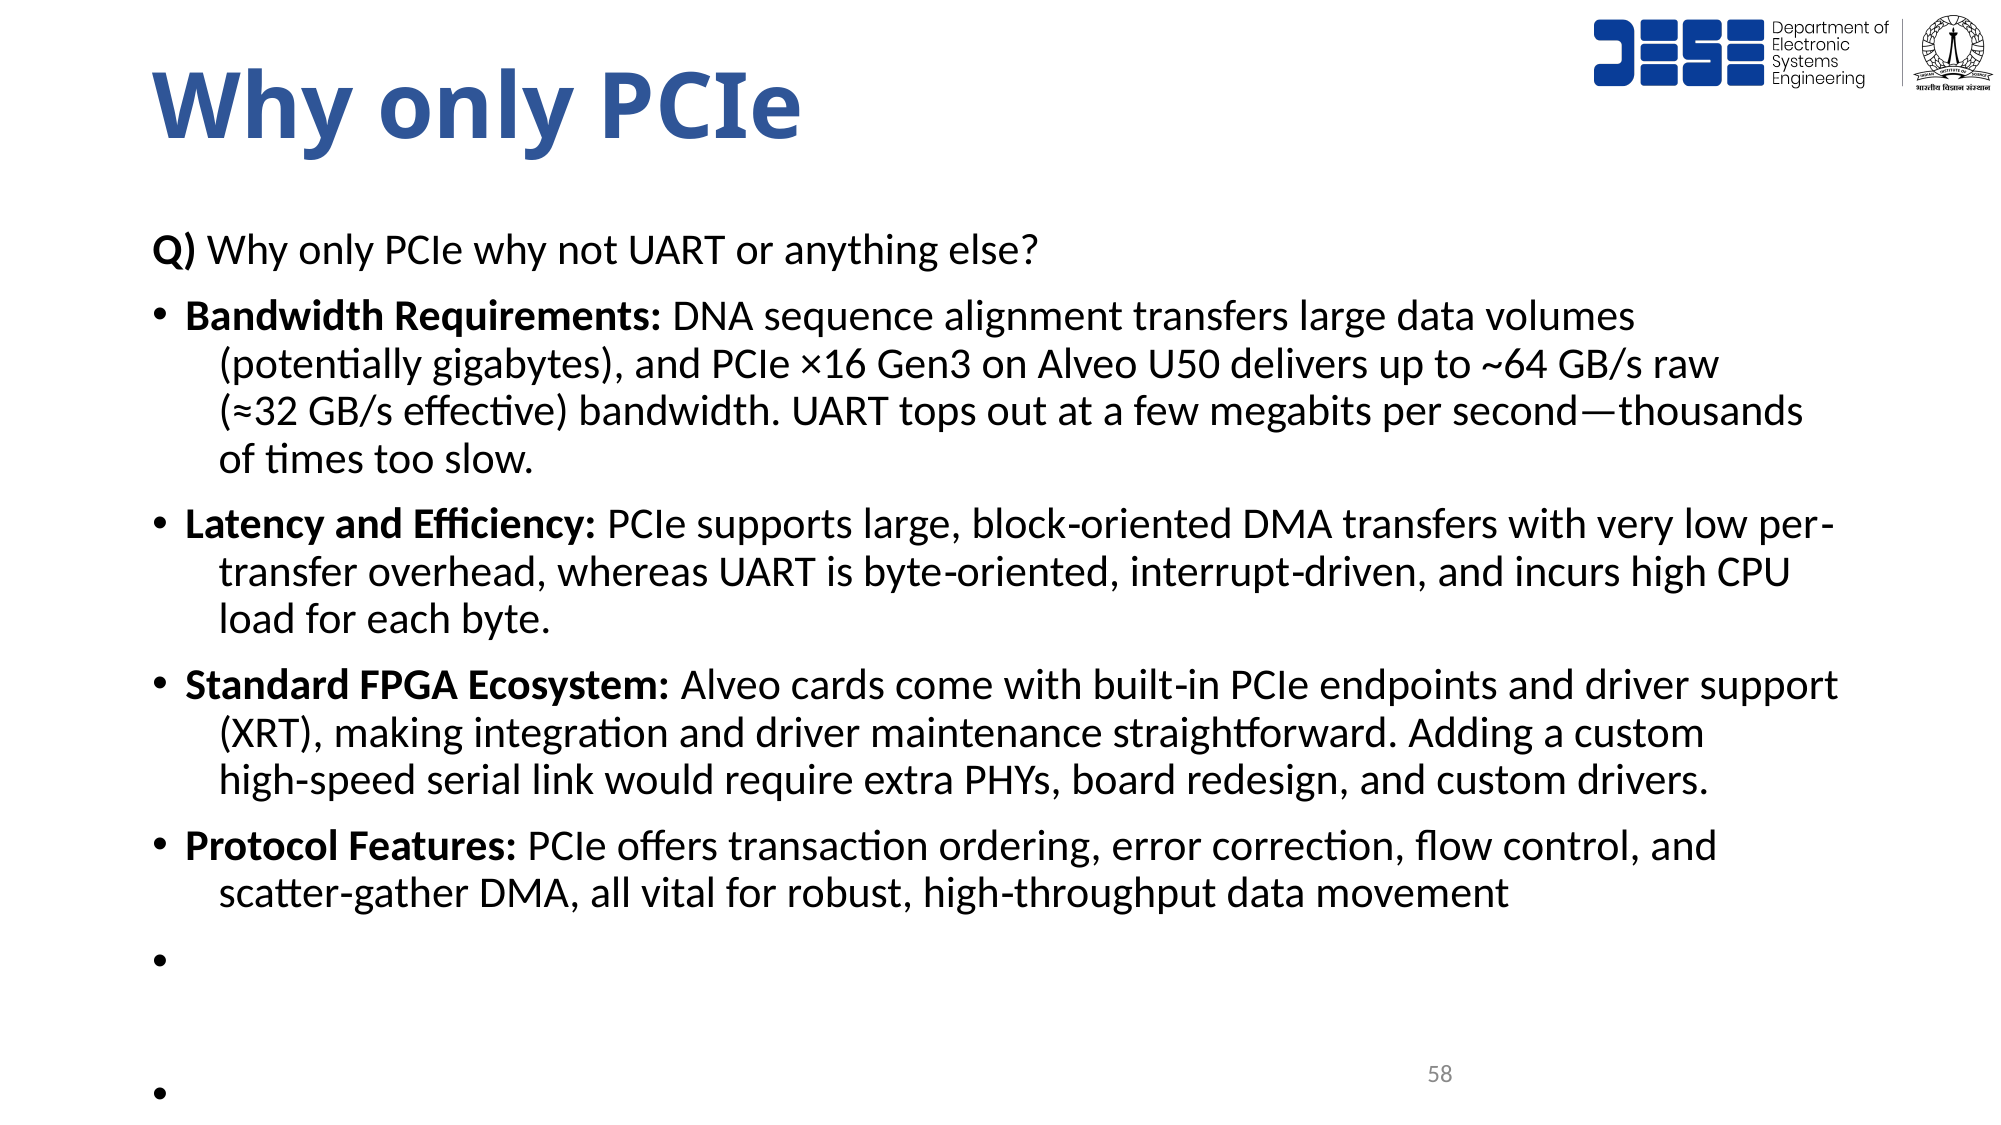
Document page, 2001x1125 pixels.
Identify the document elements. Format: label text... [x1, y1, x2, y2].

title Why only PCIe [137, 0, 1863, 218]
text_box [1412, 1042, 1863, 1103]
list Q) Why only PCIe why not UART or anything else? Bandwidth Requirements: DNA sequence alignment transfers large data volumes (potentially gigabytes), and PCIe ×16 Gen3 on Alveo U50 delivers up to ~64 GB/s raw (≈32 GB/s effective) bandwidth. UART tops out at a few megabits per second—thousands of times too slow. Latency and Efficiency: PCIe supports large, block‐oriented DMA transfers with very low per‐transfer overhead, whereas UART is byte‐oriented, interrupt‐driven, and incurs high CPU load for each byte. Standard FPGA Ecosystem: Alveo cards come with built‑in PCIe endpoints and driver support (XRT), making integration and driver maintenance straightforward. Adding a custom high‑speed serial link would require extra PHYs, board redesign, and custom drivers. Protocol Features: PCIe offers transaction ordering, error correction, flow control, and scatter‑gather DMA, all vital for robust, high‑throughput data movement [137, 219, 1863, 934]
